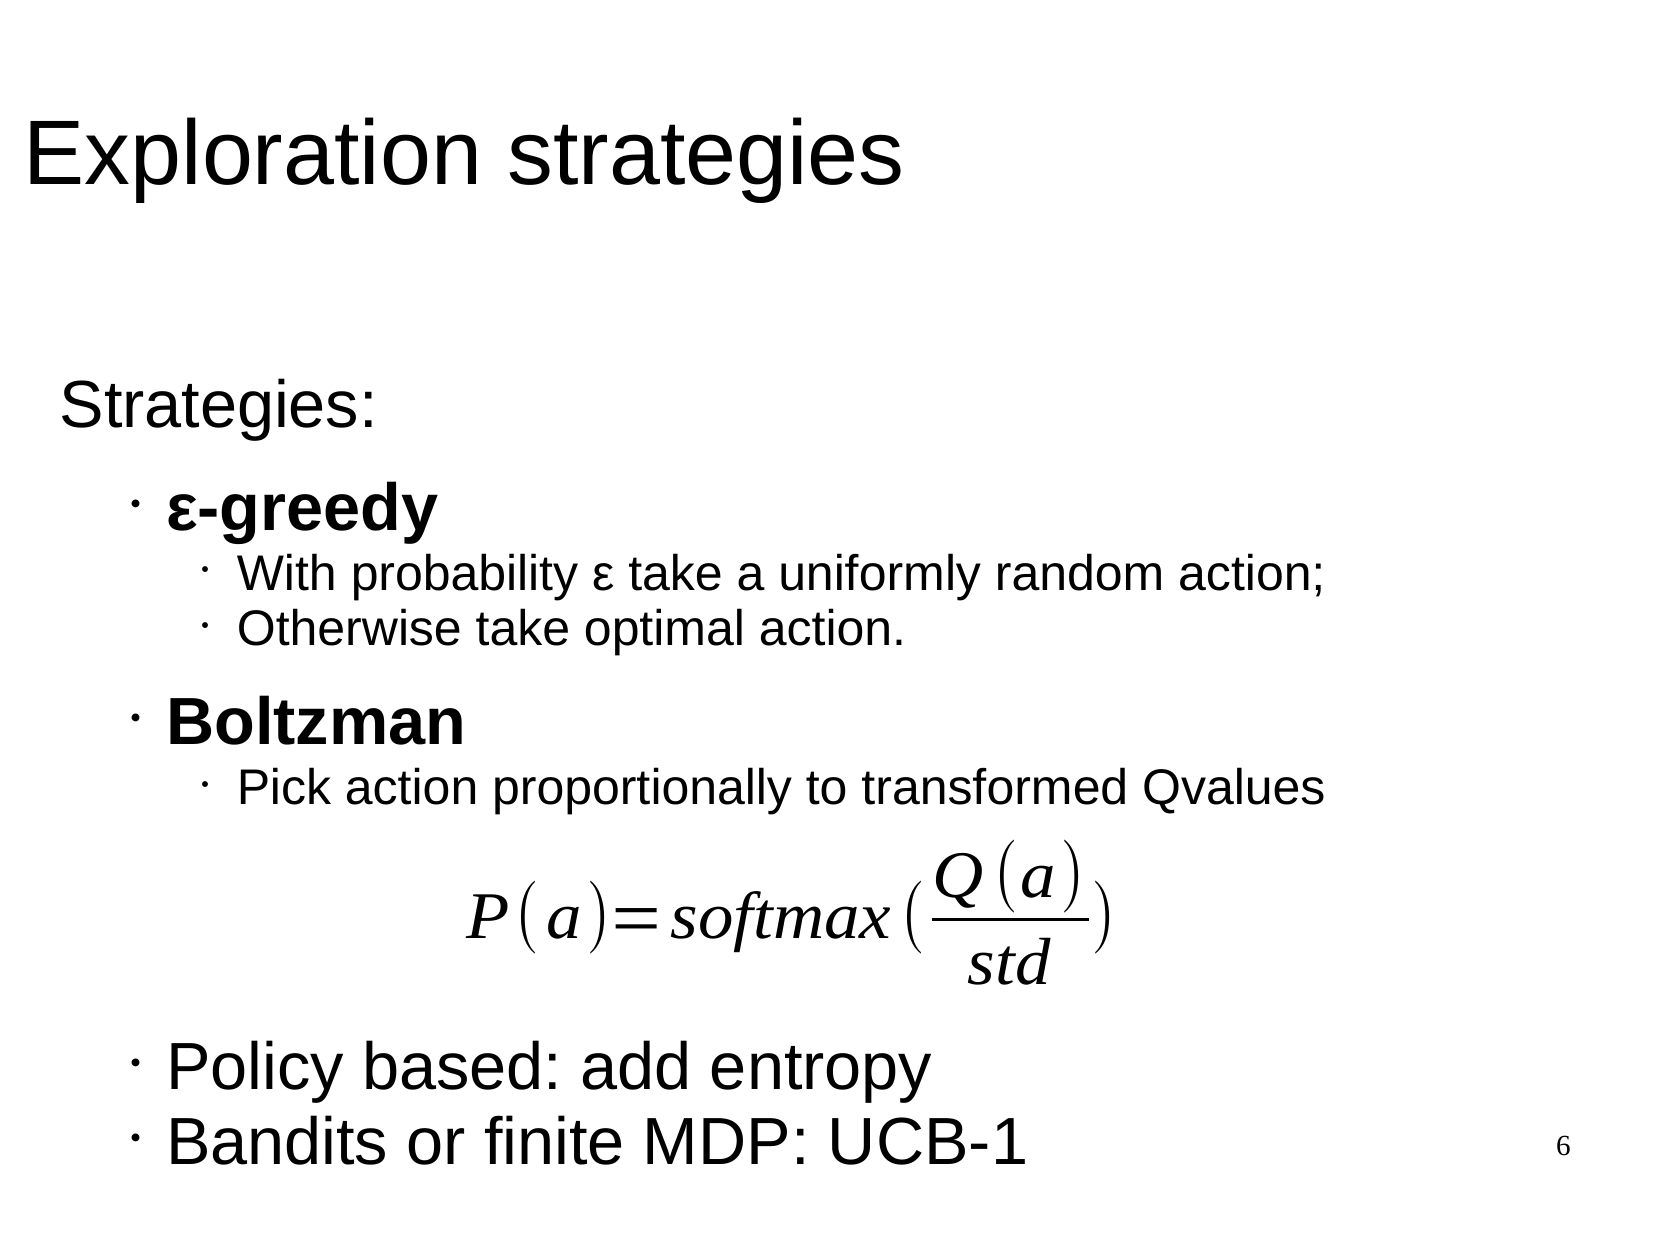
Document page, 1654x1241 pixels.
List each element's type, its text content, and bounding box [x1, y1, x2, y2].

title Exploration strategies [23, 49, 1512, 257]
chart [444, 834, 1135, 1000]
text_box Strategies: ε-greedy With probability ε take a uniformly random action; Otherwise take optimal action. Boltzman Pick action proportionally to transformed Qvalues Policy based: add entropy Bandits or finite MDP: UCB-1 [45, 285, 1606, 1190]
